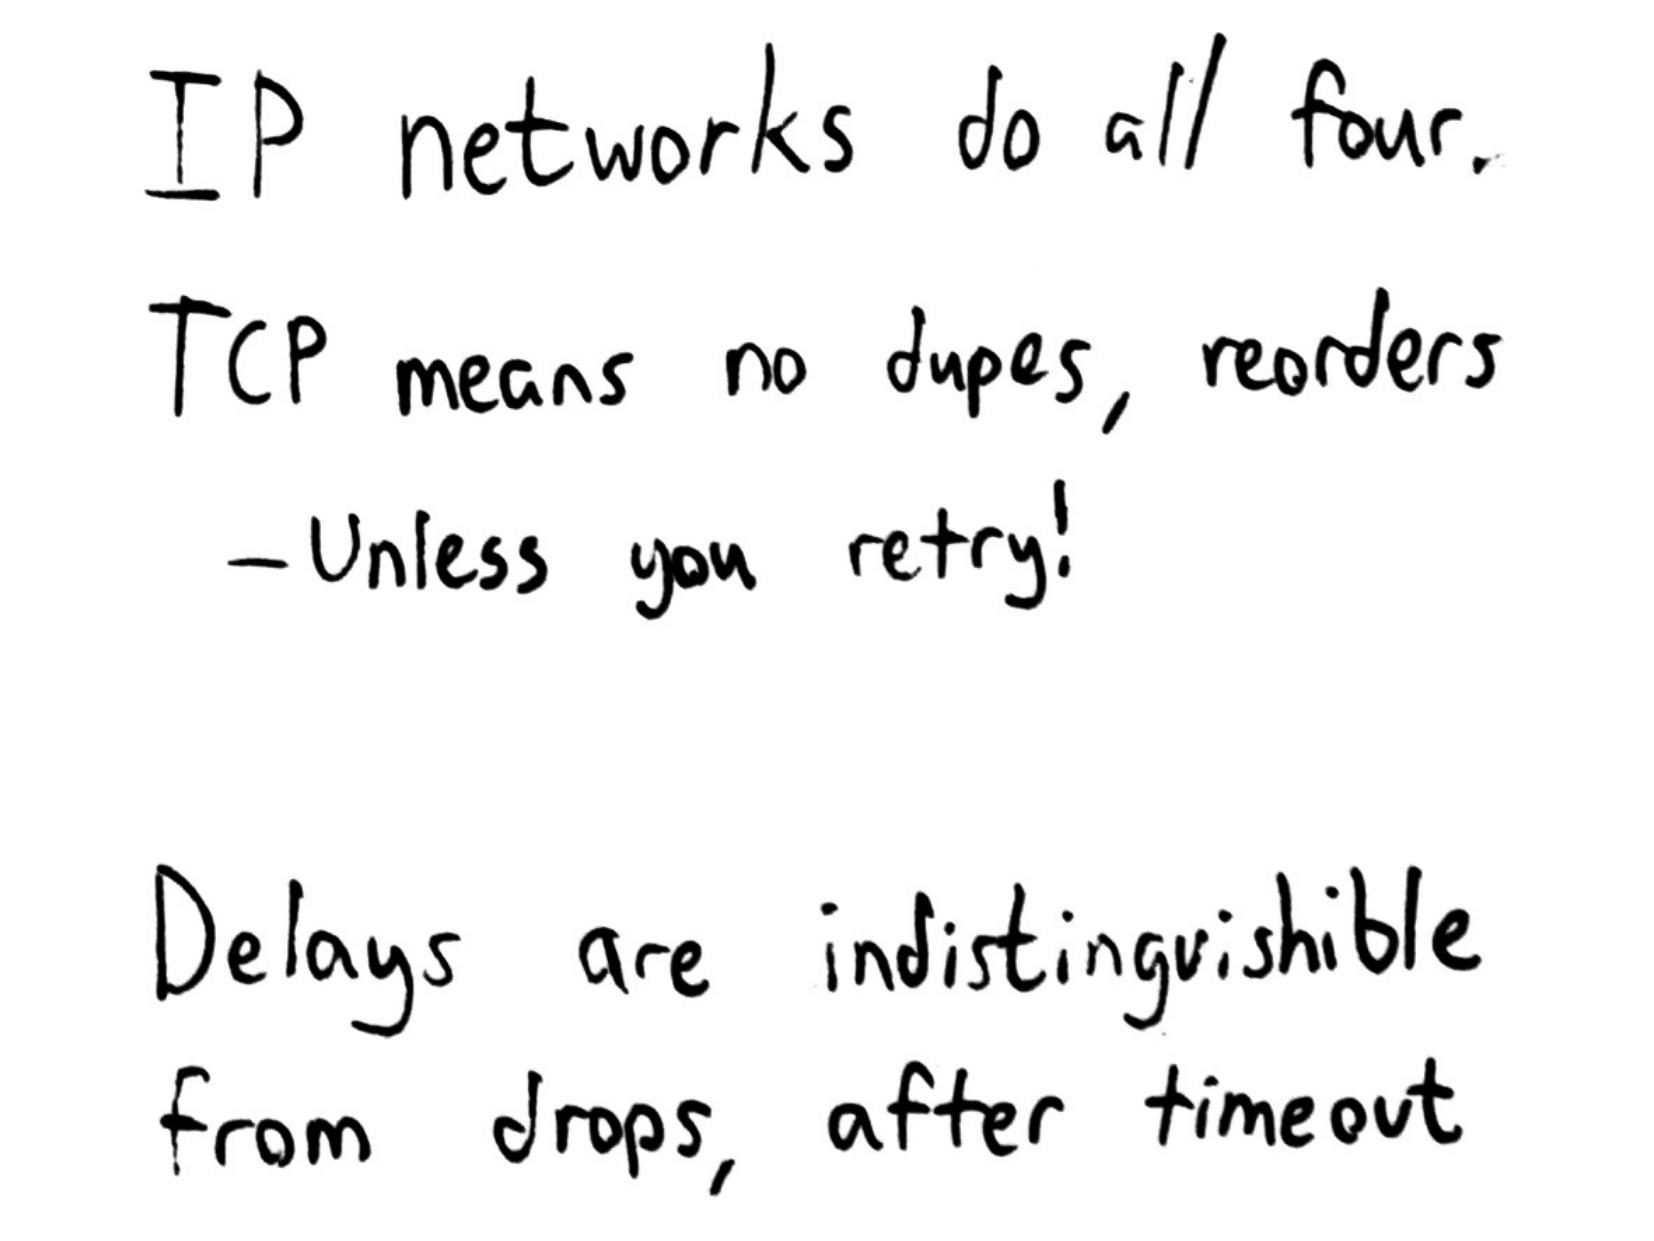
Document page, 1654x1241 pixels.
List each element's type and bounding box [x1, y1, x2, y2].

picture [90, 0, 1563, 1241]
